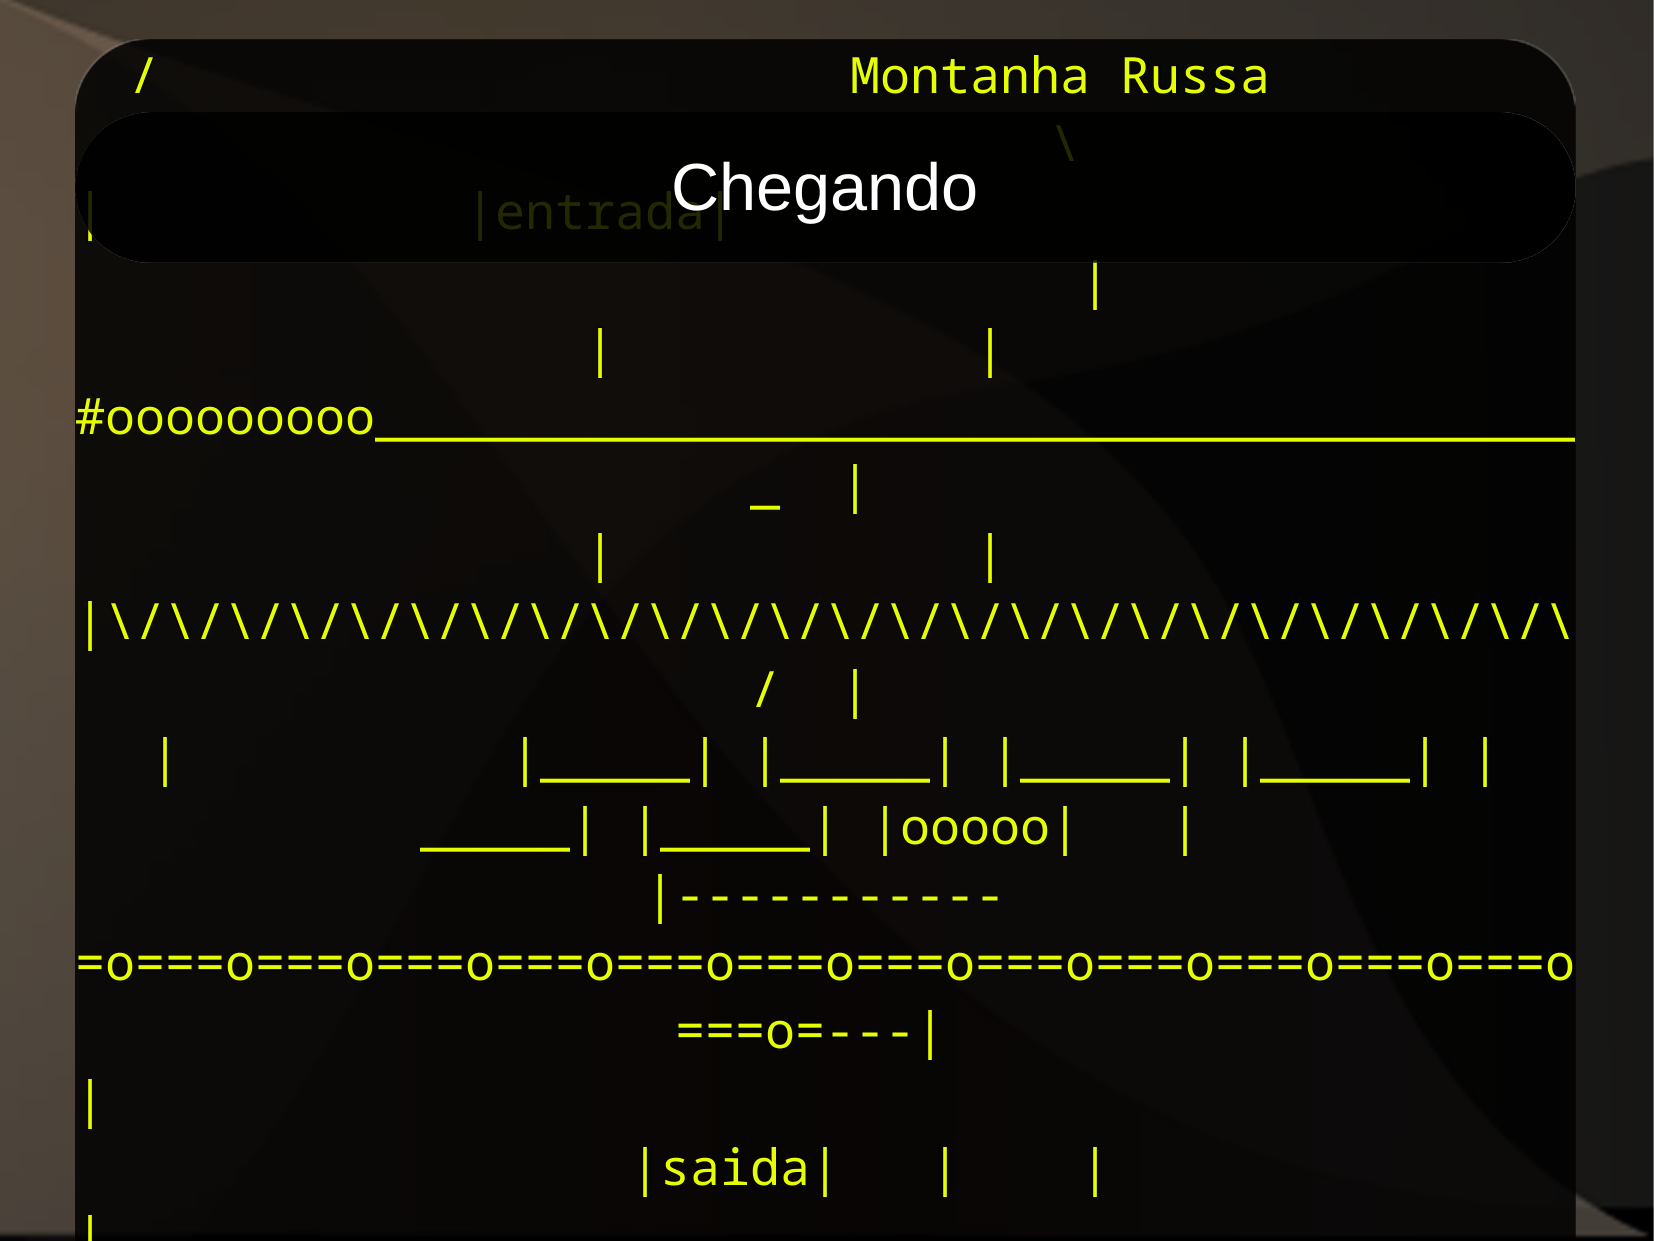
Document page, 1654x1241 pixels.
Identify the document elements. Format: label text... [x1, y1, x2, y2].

text_box Chegando [75, 112, 1576, 263]
text_box / Montanha Russa \ | |entrada| | | | #ooooooooo_________________________________________ | | | |\/\/\/\/\/\/\/\/\/\/\/\/\/\/\/\/\/\/\/\/\/\/\/\/\/ | | |_____| |_____| |_____| |_____| |_____| |_____| |ooooo| | |-----------=o===o===o===o===o===o===o===o===o===o===o===o===o===o=---| | |saida| | | | |_________| | \ / [75, 475, 1576, 1038]
picture [0, 0, 1654, 1241]
